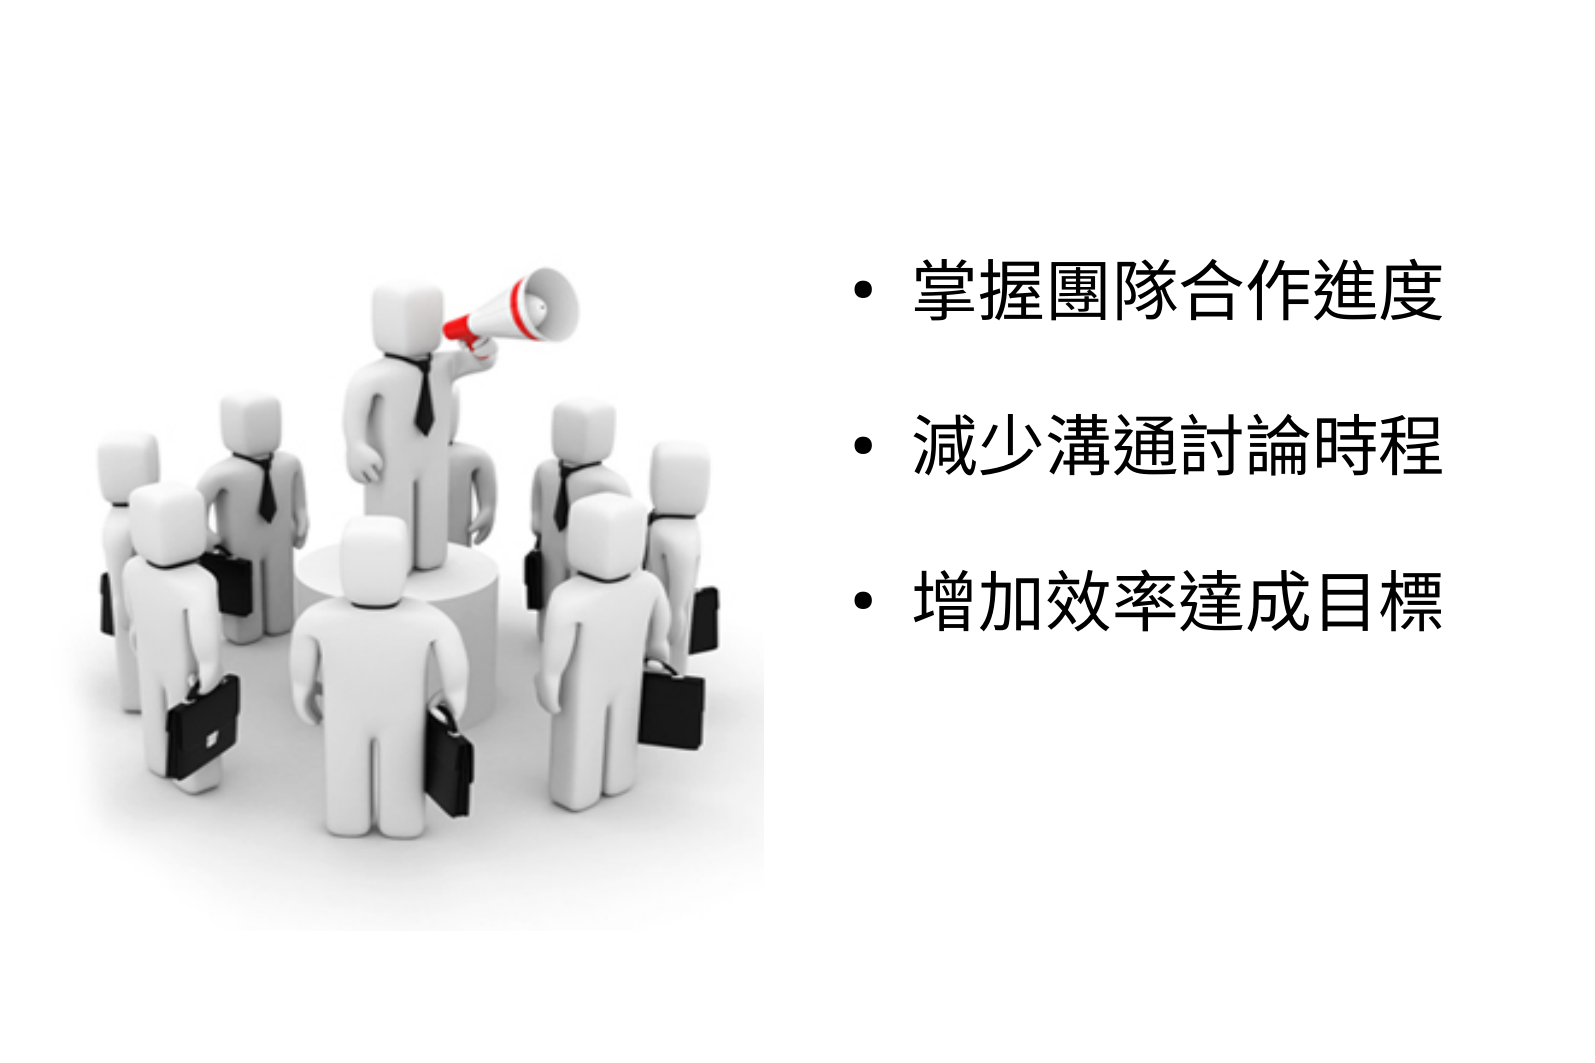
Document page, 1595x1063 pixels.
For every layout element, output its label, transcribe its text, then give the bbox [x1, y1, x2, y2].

text_box 掌握團隊合作進度 減少溝通討論時程 增加效率達成目標 [836, 245, 1520, 650]
picture [41, 235, 764, 931]
